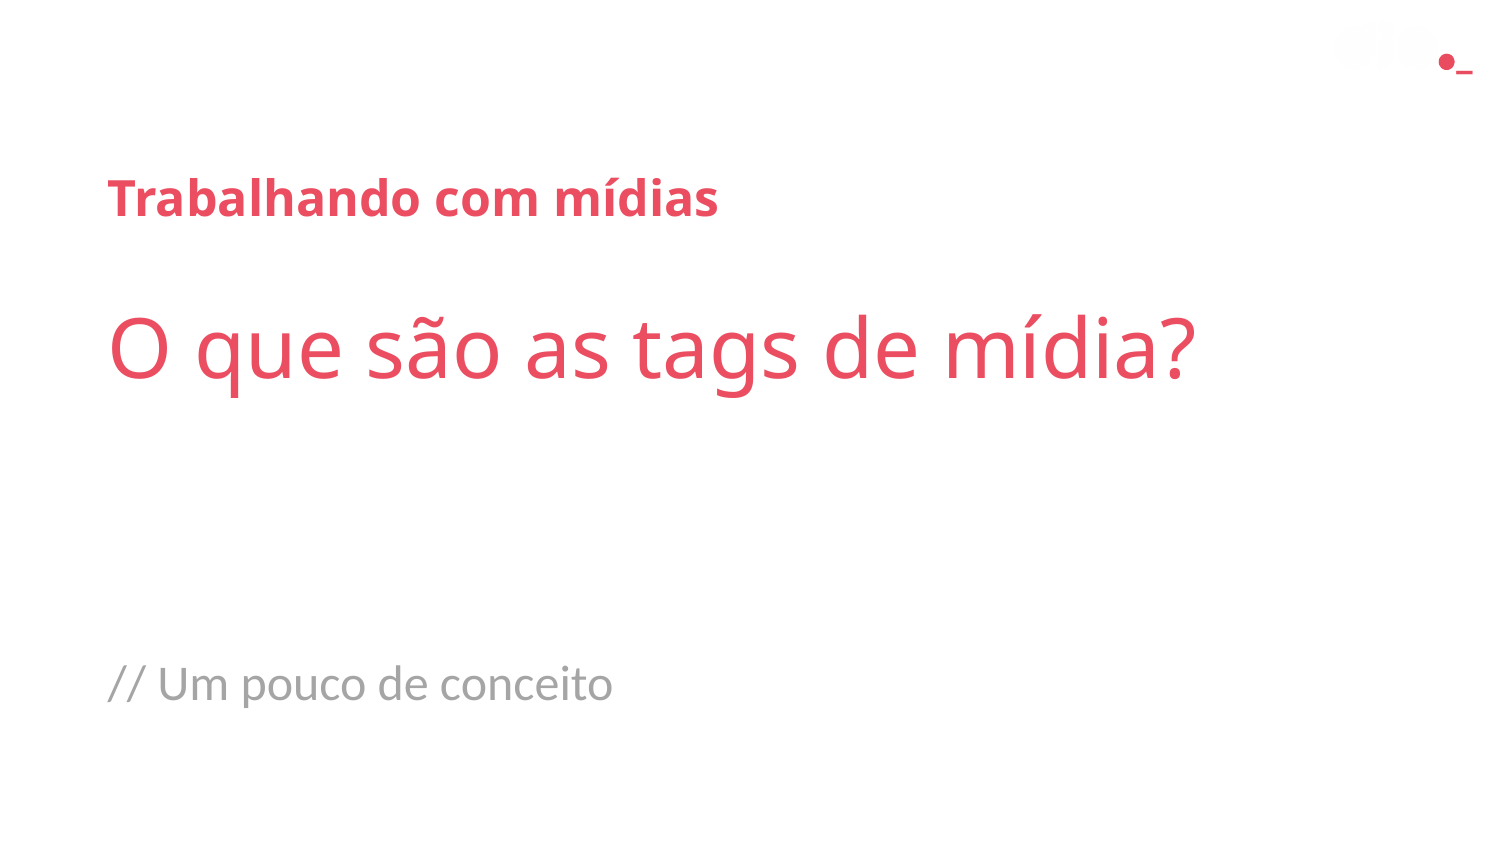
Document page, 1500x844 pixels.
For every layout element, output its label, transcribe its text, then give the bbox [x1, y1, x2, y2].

text_box Trabalhando com mídias [92, 142, 1309, 223]
text_box O que são as tags de mídia? [92, 264, 1309, 431]
picture [1333, 19, 1473, 75]
text_box // Um pouco de conceito [92, 635, 1309, 701]
